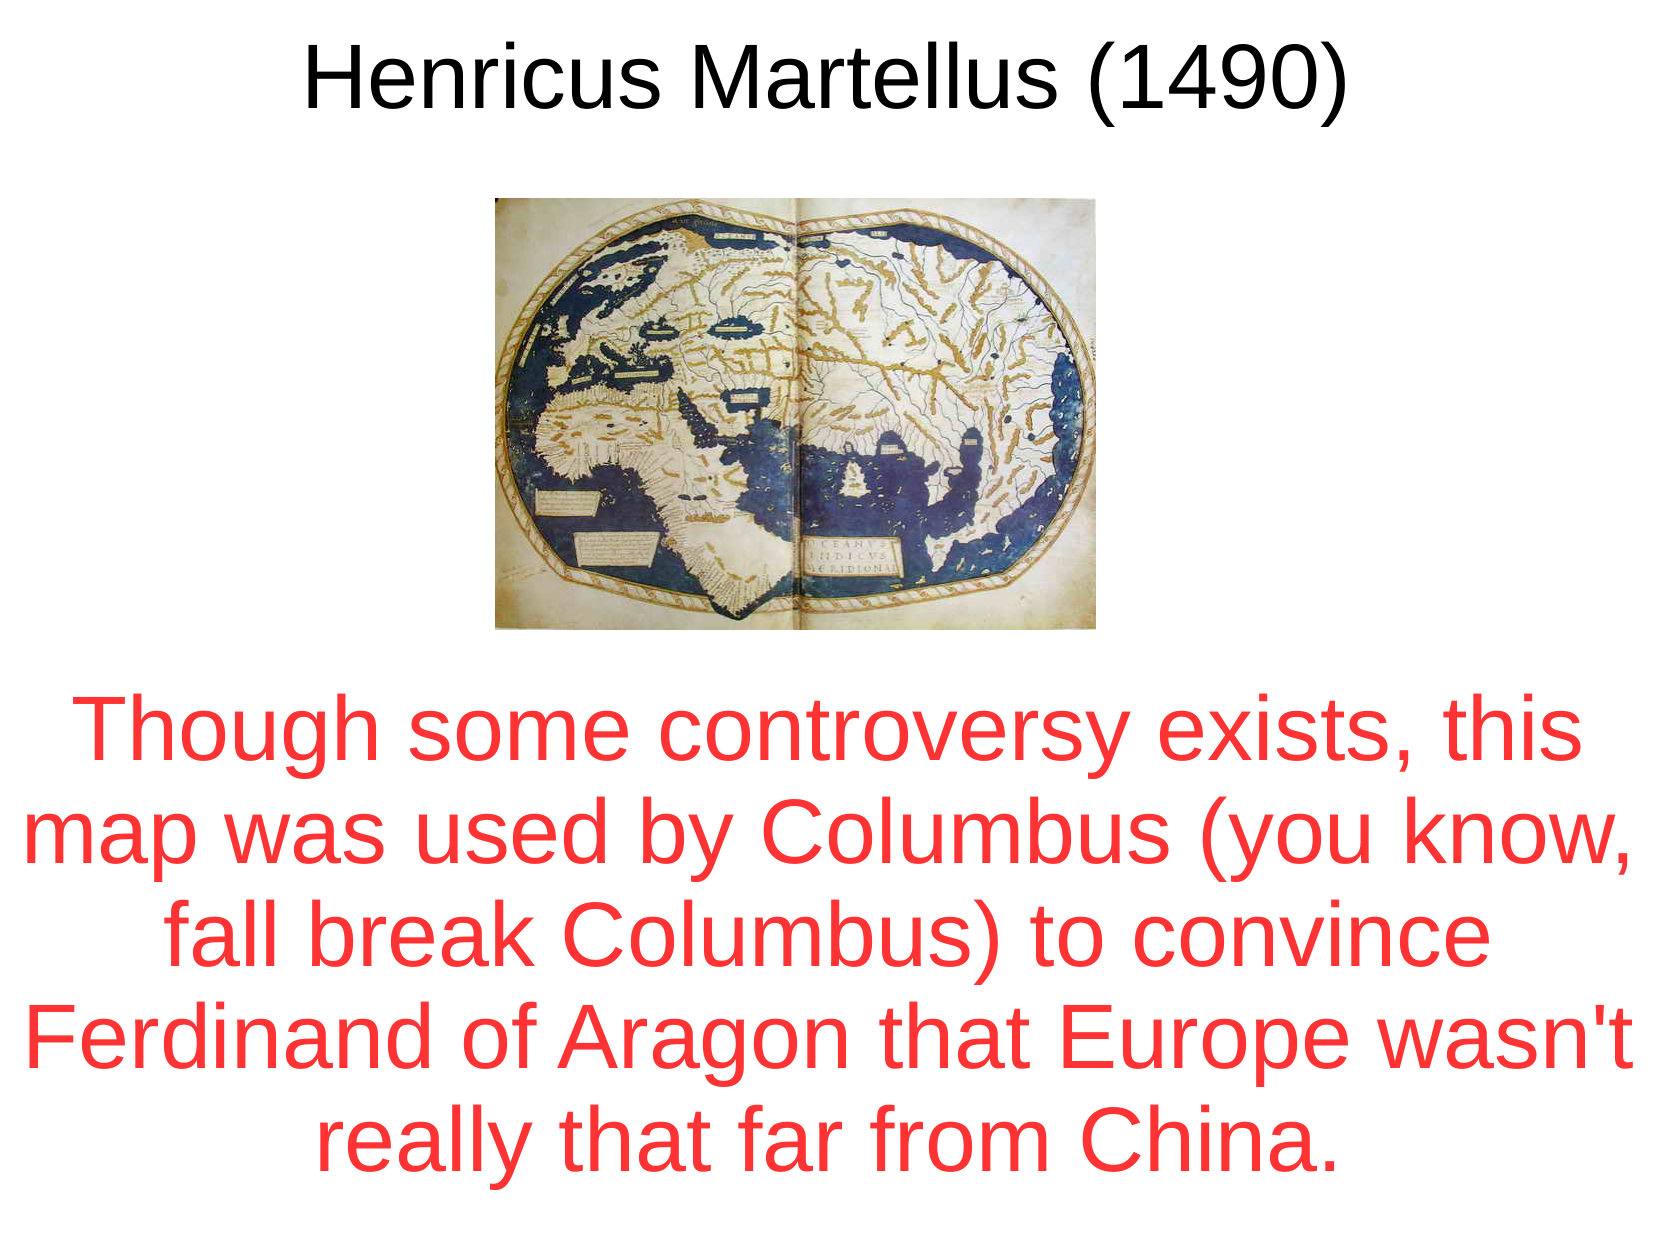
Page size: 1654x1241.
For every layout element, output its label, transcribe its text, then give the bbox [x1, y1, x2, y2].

picture [495, 198, 1096, 631]
title Though some controversy exists, this map was used by Columbus (you know, fall break Columbus) to convince Ferdinand of Aragon that Europe wasn't really that far from China. [6, 677, 1653, 1192]
title Henricus Martellus (1490) [82, 0, 1571, 181]
